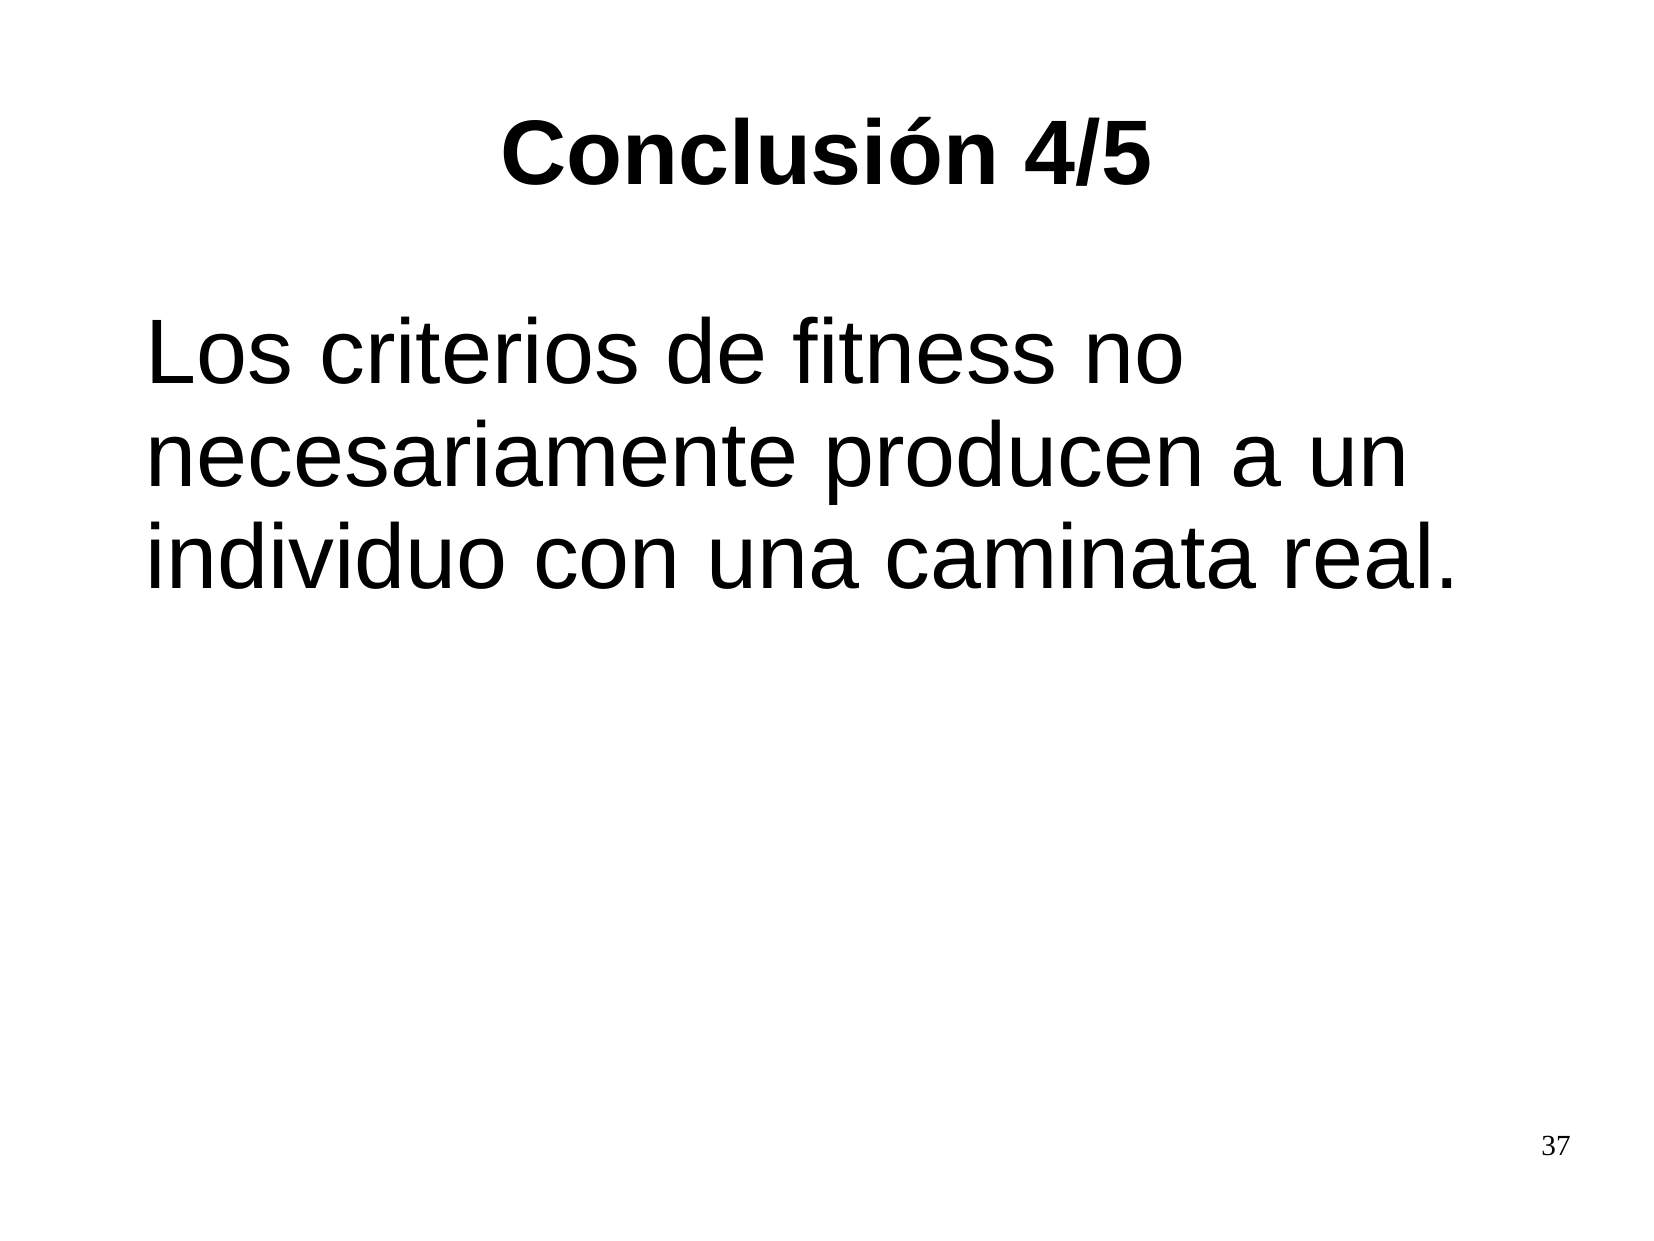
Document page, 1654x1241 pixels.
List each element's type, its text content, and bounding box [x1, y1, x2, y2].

title Conclusión 4/5 [82, 49, 1571, 257]
list Los criterios de fitness no necesariamente producen a un individuo con una caminata real. [75, 300, 1564, 1021]
